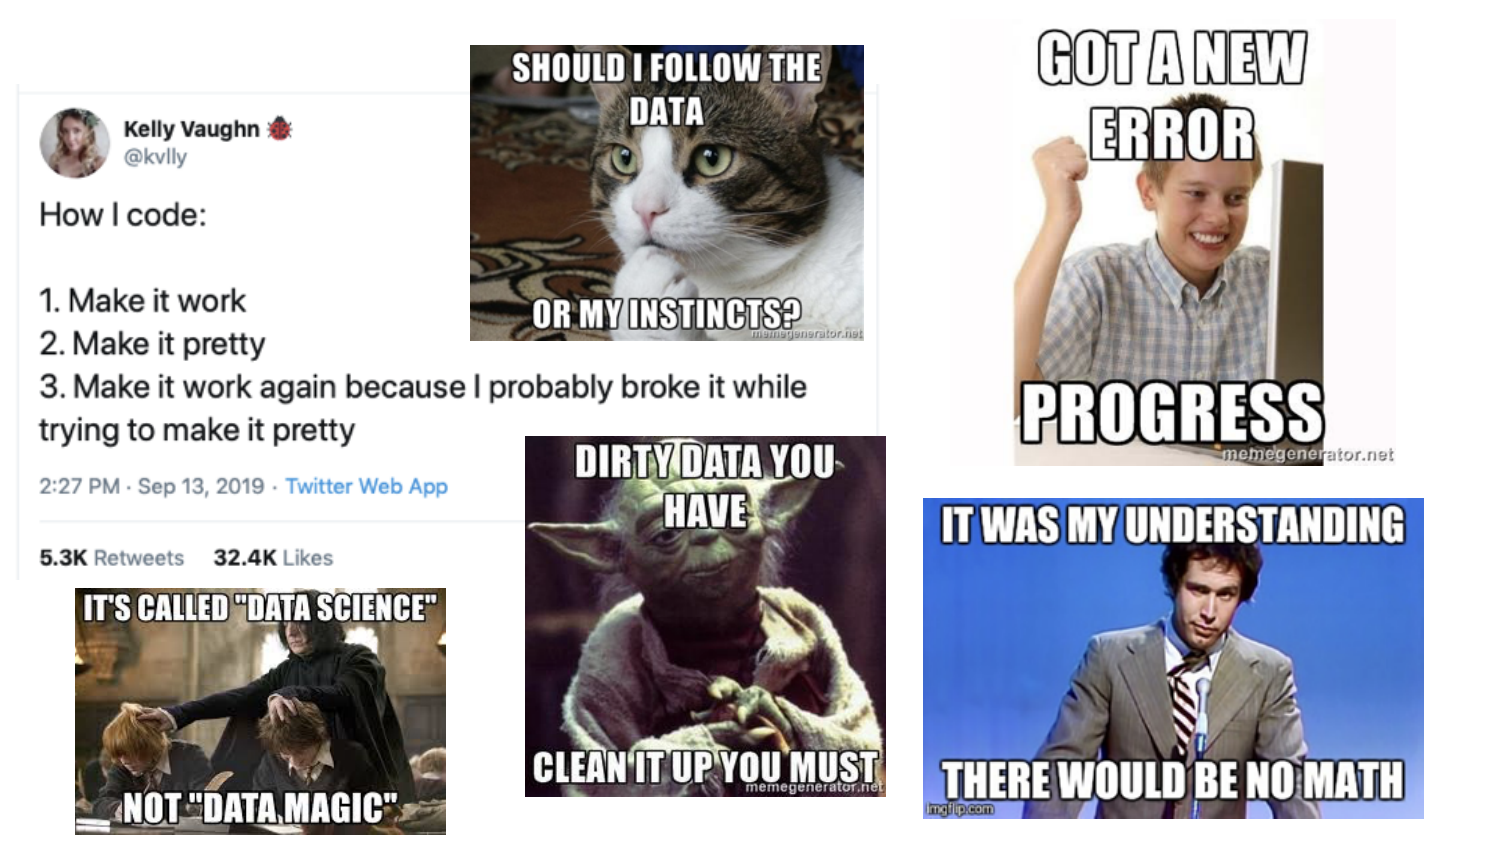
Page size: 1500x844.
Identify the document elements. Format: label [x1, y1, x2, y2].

picture [923, 498, 1424, 819]
picture [75, 588, 446, 835]
picture [10, 45, 886, 797]
picture [950, 19, 1396, 466]
